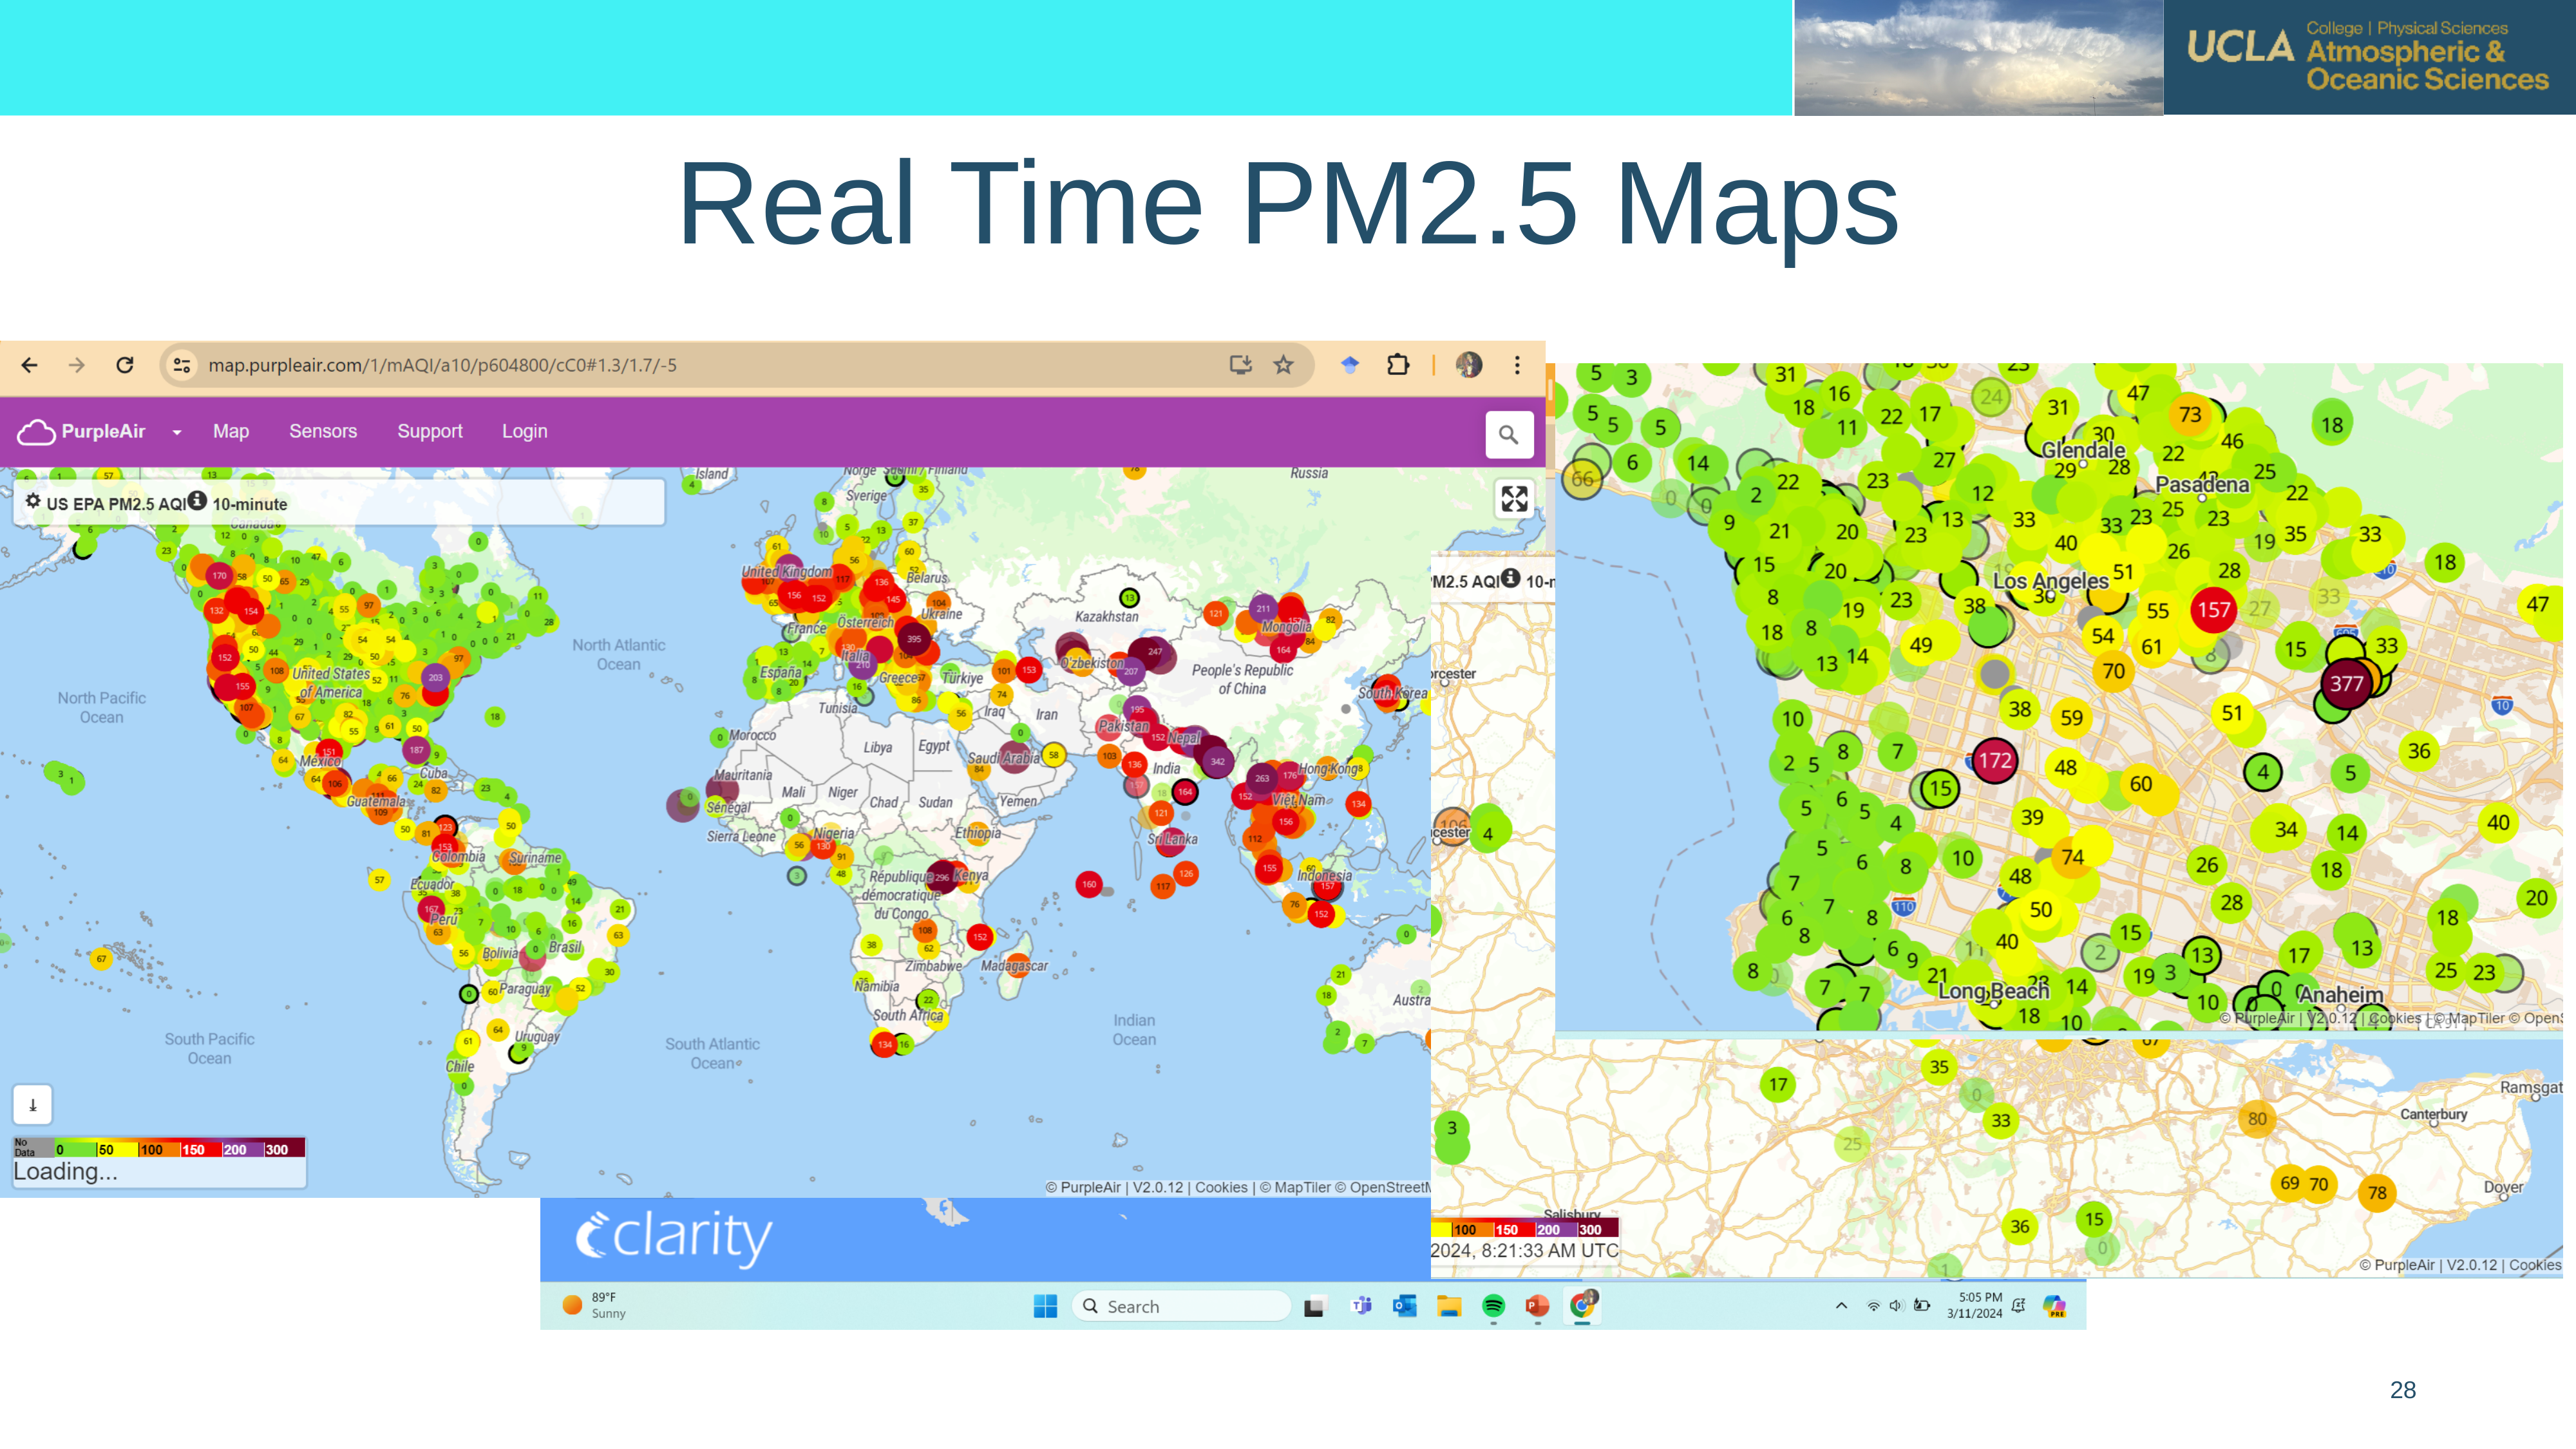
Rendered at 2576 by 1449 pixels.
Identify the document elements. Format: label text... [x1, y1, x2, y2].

title Real Time PM2.5 Maps [195, 120, 2383, 326]
picture [0, 341, 2563, 1330]
picture [1794, 0, 2576, 116]
